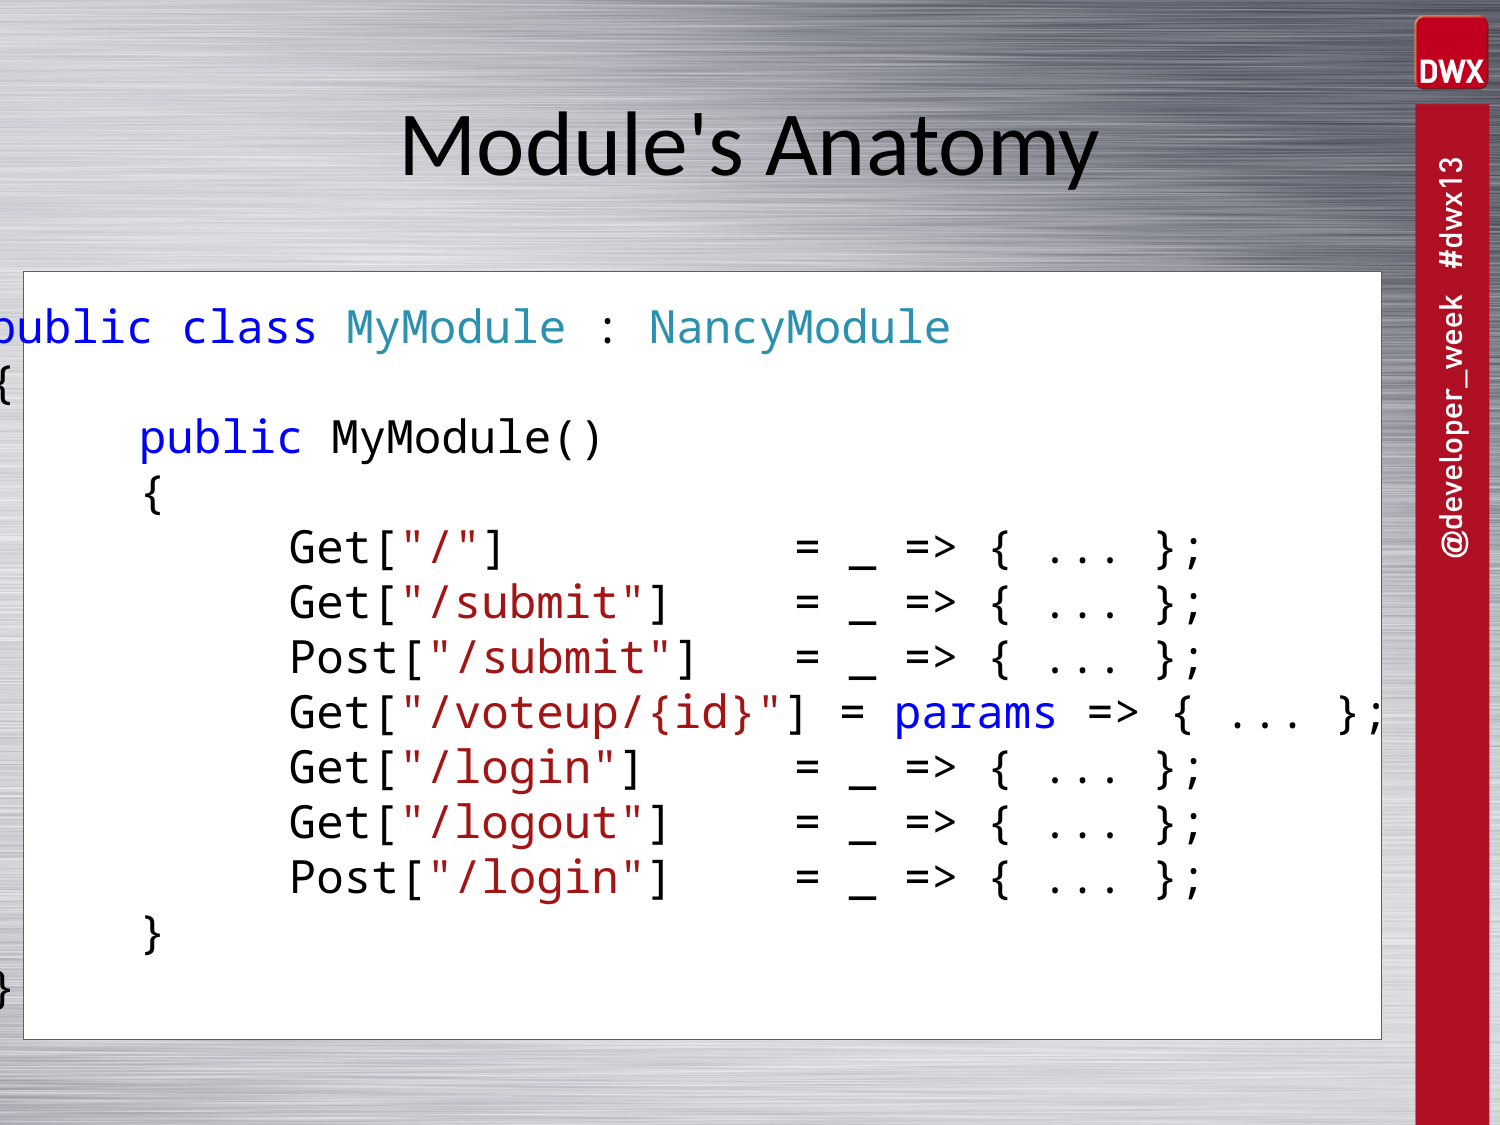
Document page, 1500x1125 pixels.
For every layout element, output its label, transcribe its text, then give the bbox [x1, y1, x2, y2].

text_box public class MyModule : NancyModule { public MyModule() { Get["/"] = _ => { ... }; Get["/submit"] = _ => { ... }; Post["/submit"] = _ => { ... }; Get["/voteup/{id}"] = params => { ... }; Get["/login"] = _ => { ... }; Get["/logout"] = _ => { ... }; Post["/login"] = _ => { ... }; } } [23, 271, 1382, 1040]
picture [0, 0, 1500, 1125]
picture [0, 321, 9, 340]
title Module's Anatomy [75, 45, 1426, 233]
